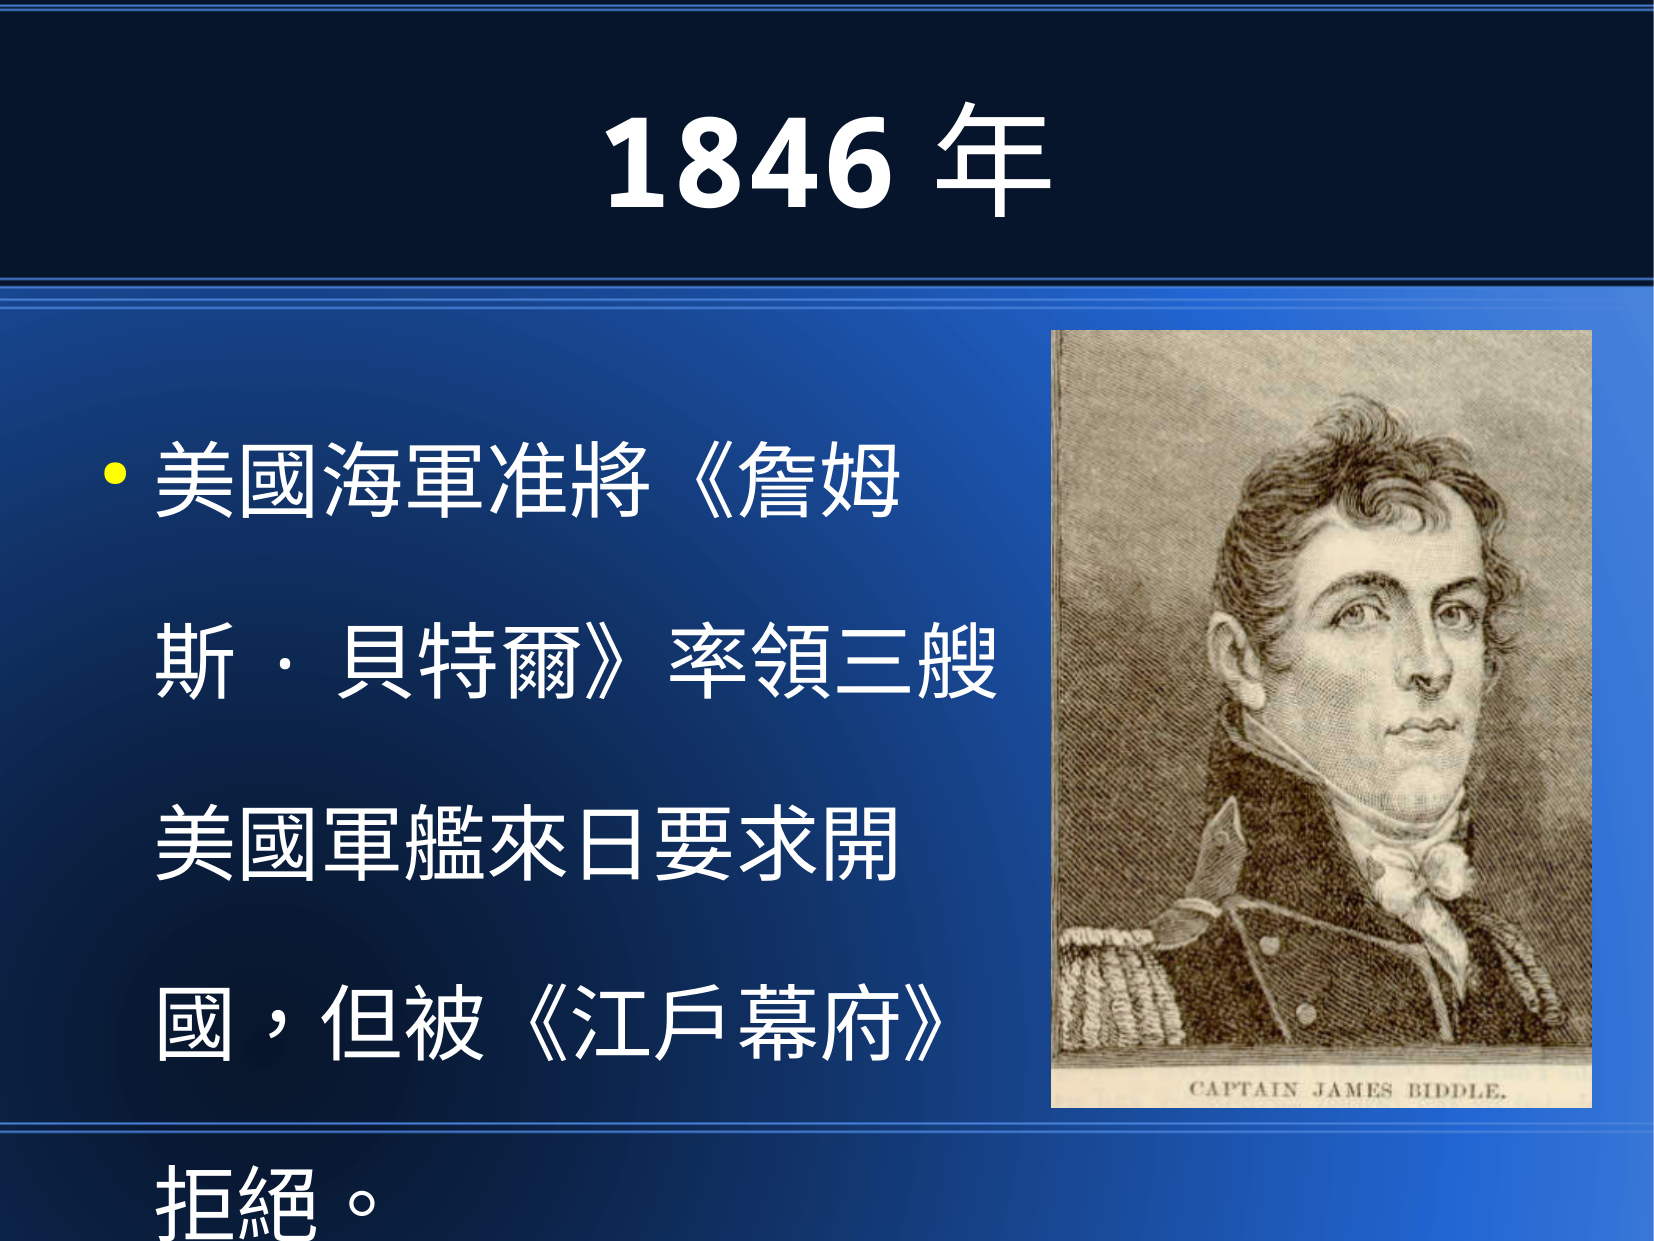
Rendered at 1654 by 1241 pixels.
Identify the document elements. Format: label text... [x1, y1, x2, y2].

title 1846年 [82, 49, 1571, 257]
picture [0, 0, 1654, 1241]
list 美國海軍准將《詹姆斯·貝特爾》率領三艘美國軍艦來日要求開國，但被《江戶幕府》拒絕。 [82, 355, 1016, 1241]
